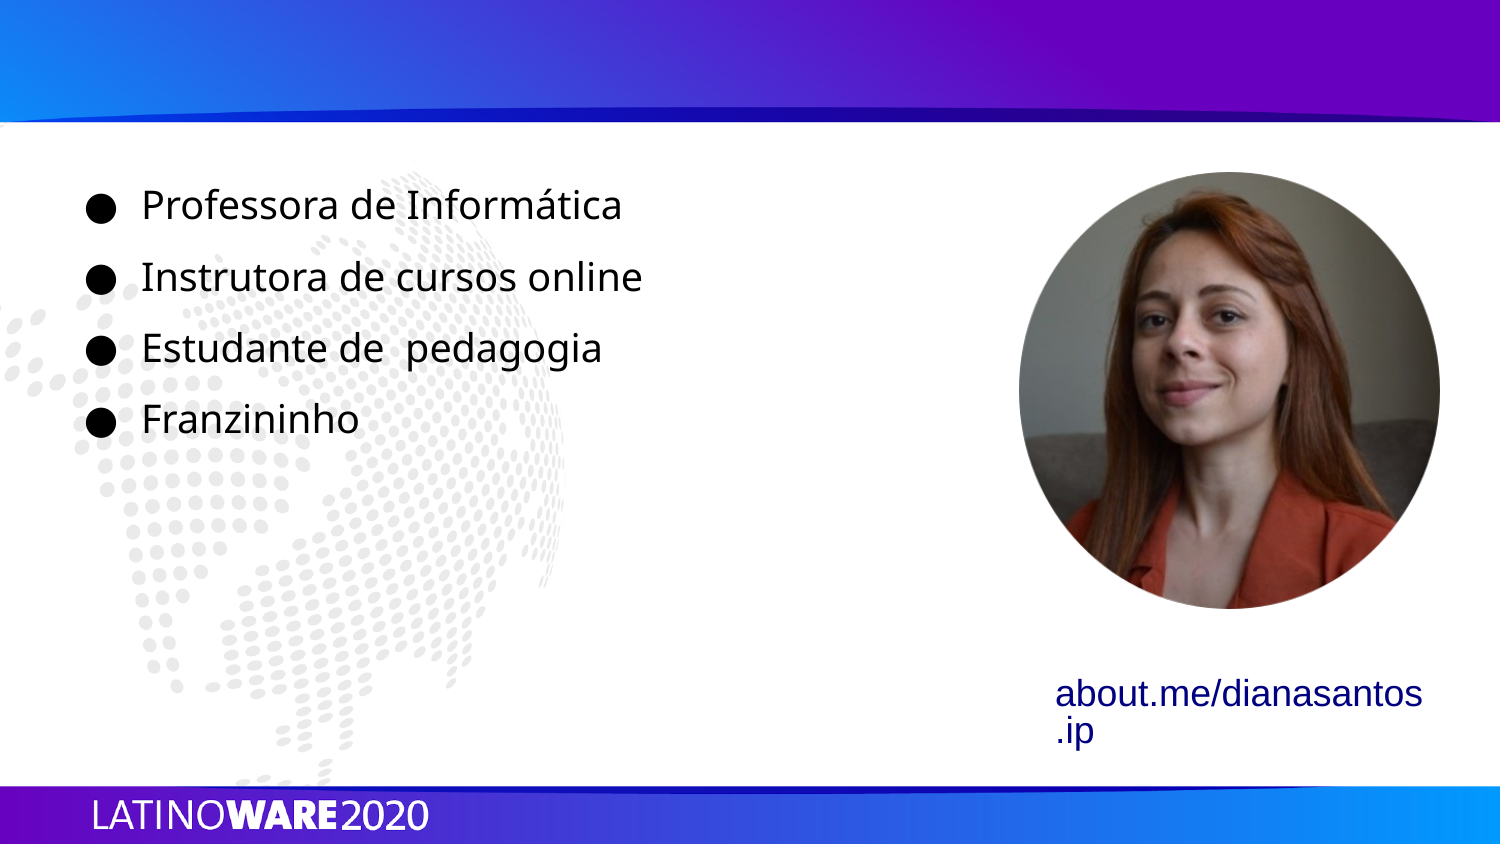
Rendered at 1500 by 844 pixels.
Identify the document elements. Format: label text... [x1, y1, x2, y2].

picture [0, 0, 1500, 844]
text_box about.me/dianasantos.ip [1040, 653, 1440, 731]
list Professora de Informática Instrutora de cursos online Estudante de pedagogia Franzininho [51, 141, 1449, 750]
